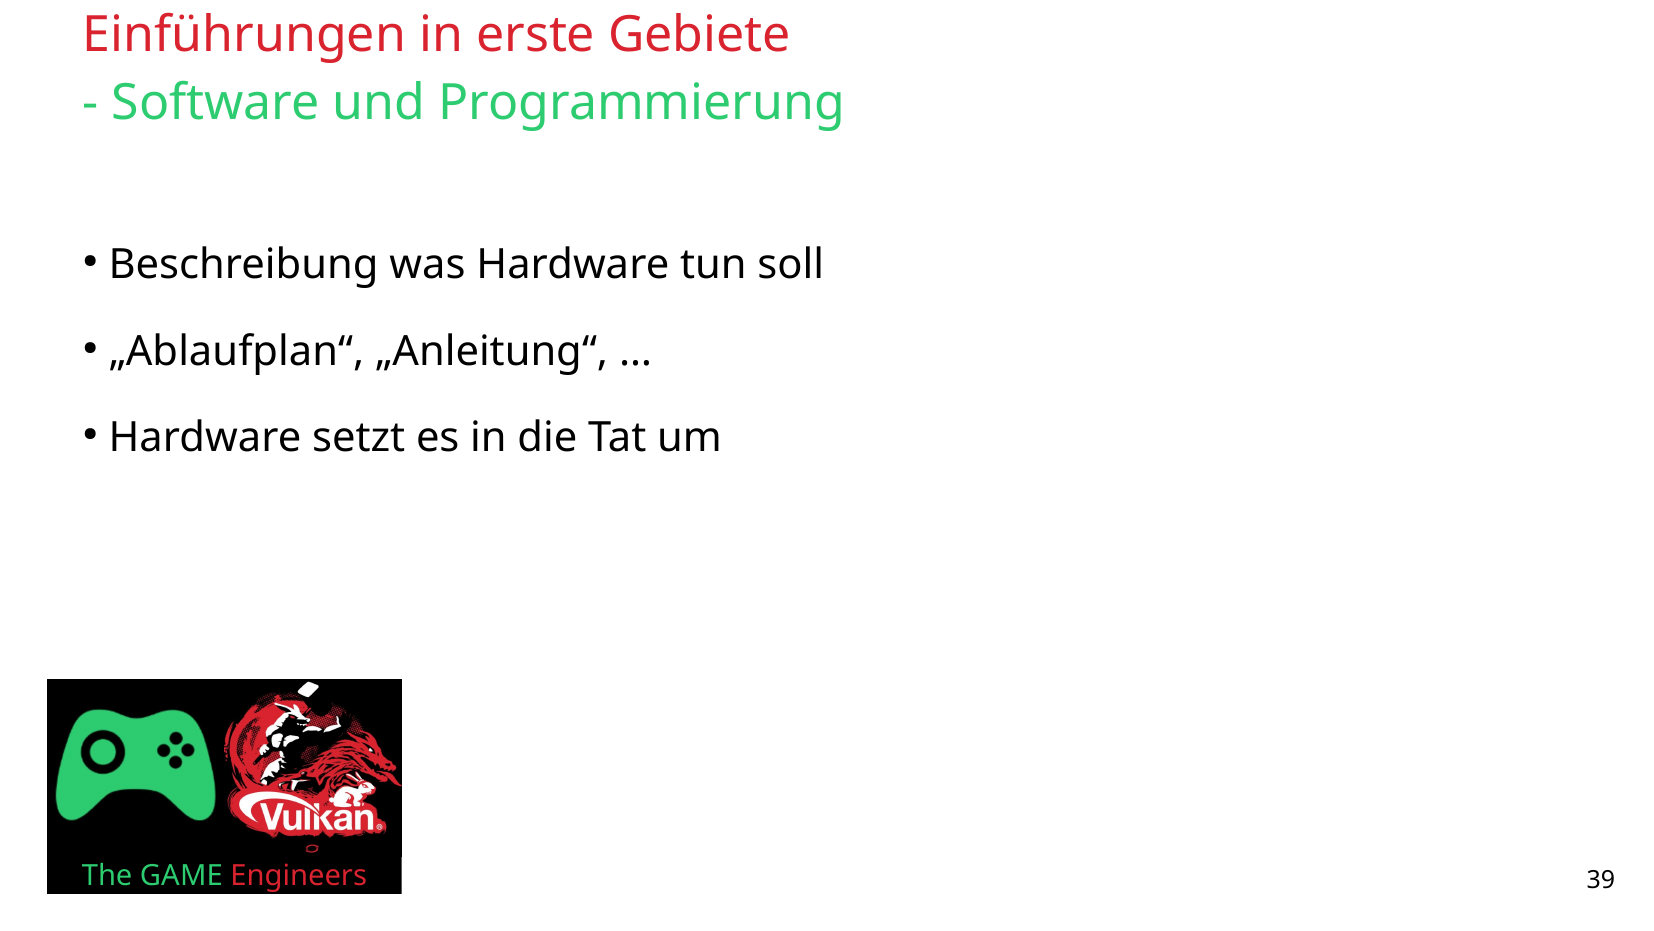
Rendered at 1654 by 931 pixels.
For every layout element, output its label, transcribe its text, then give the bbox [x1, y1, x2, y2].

title Einführungen in erste Gebiete - Software und Programmierung [82, 7, 1571, 125]
text_box Beschreibung was Hardware tun soll „Ablaufplan“, „Anleitung“, … Hardware setzt es in die Tat um [82, 233, 1572, 619]
picture [47, 679, 402, 857]
